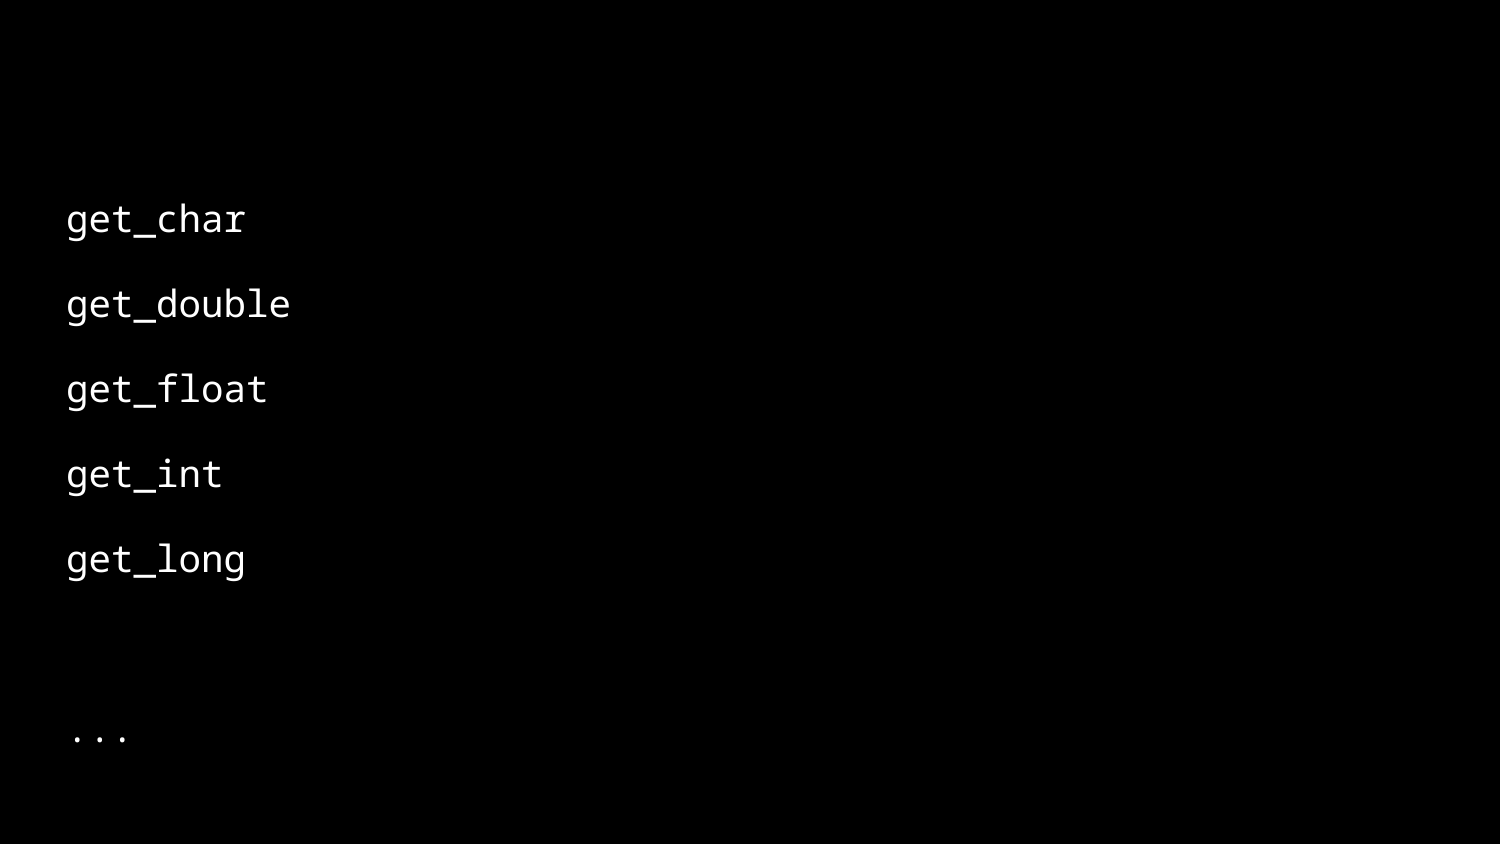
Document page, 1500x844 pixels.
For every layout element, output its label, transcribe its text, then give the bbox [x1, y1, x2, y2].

list get_char get_double get_float get_int get_long get_string ... [51, 189, 1449, 750]
